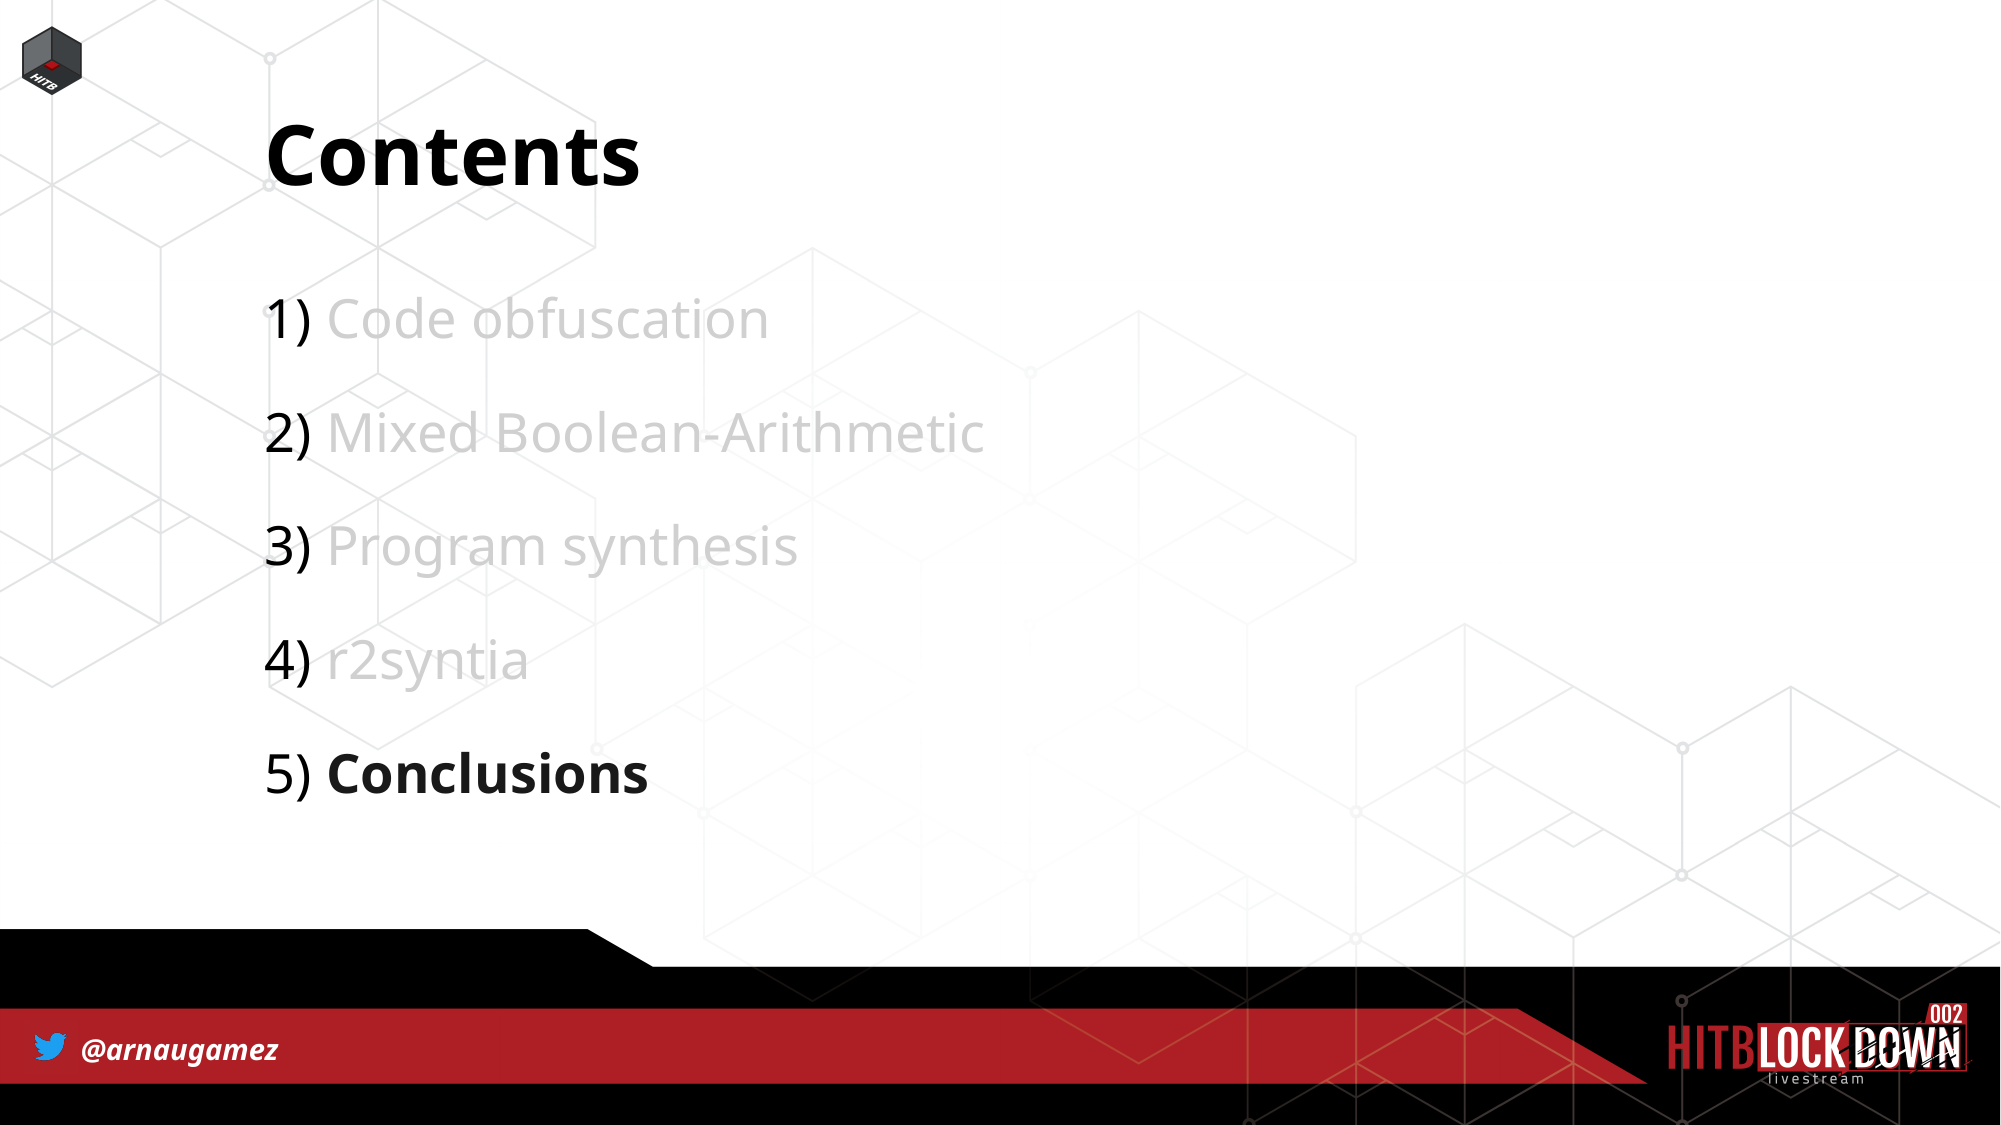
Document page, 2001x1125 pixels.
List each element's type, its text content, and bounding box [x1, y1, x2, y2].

title Contents [249, 108, 1750, 210]
text_box Code obfuscation Mixed Boolean-Arithmetic Program synthesis r2syntia Conclusions [249, 227, 1790, 826]
picture [0, 0, 2001, 1125]
